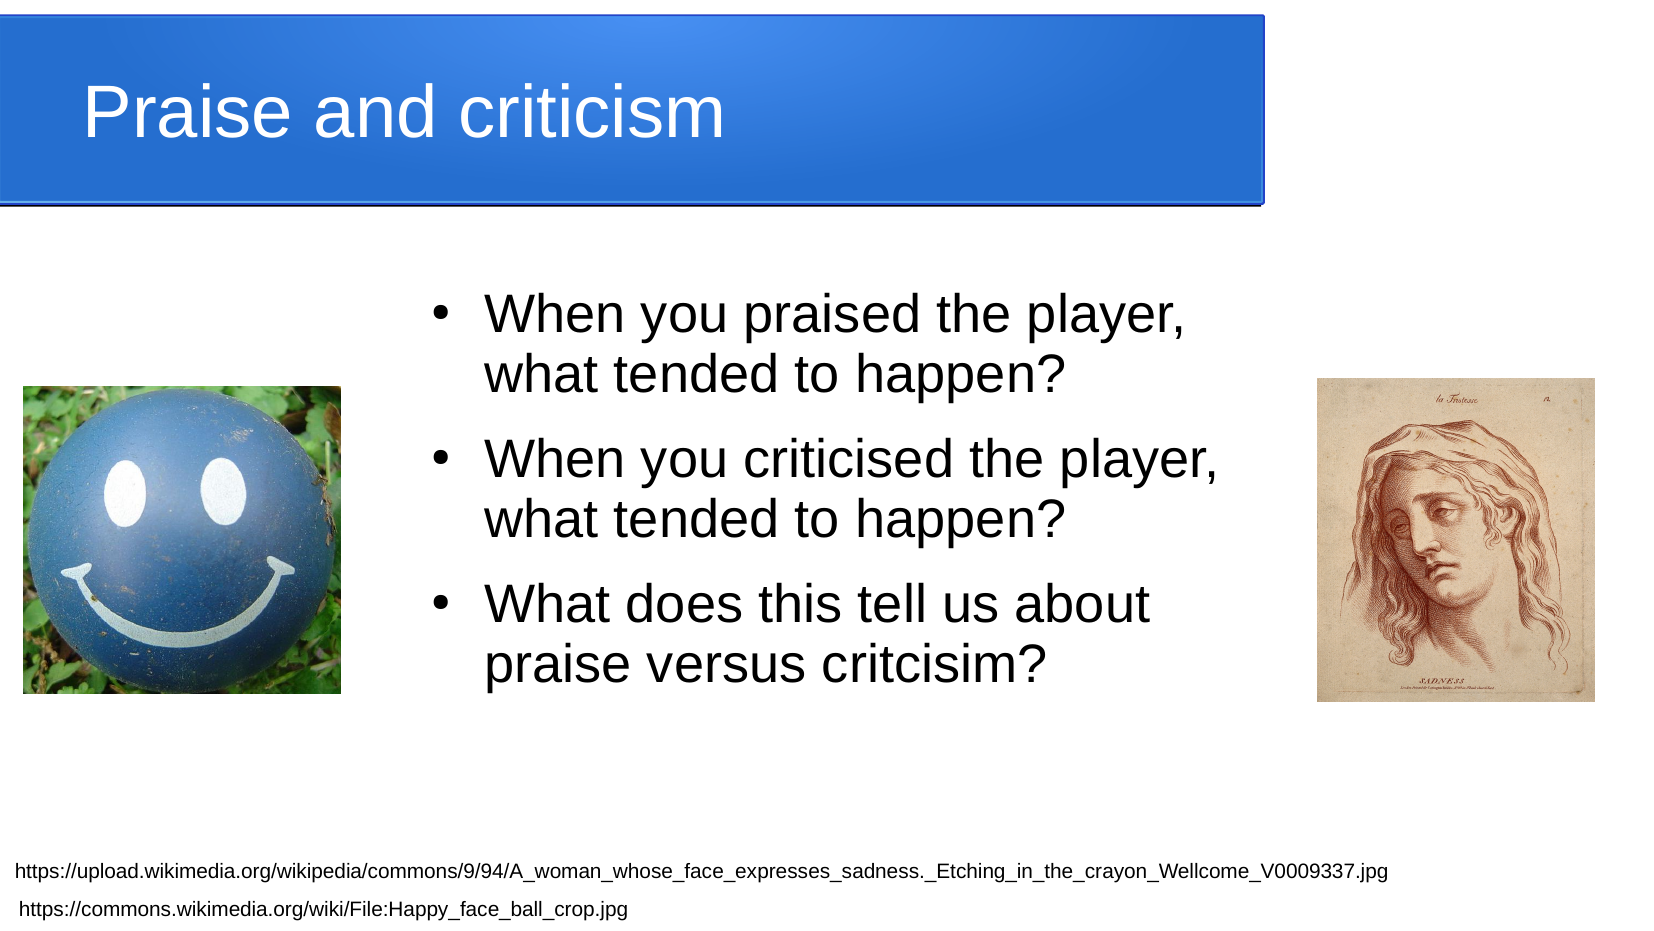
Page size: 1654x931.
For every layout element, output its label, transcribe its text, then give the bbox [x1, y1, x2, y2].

list When you praised the player, what tended to happen? When you criticised the player, what tended to happen? What does this tell us about praise versus critcisim? [413, 283, 1241, 701]
picture [1317, 378, 1595, 702]
text_box https://upload.wikimedia.org/wikipedia/commons/9/94/A_woman_whose_face_expresses_sadness._Etching_in_the_crayon_Wellcome_V0009337.jpg [0, 852, 1418, 891]
picture [23, 386, 341, 694]
title Praise and criticism [82, 35, 1235, 189]
text_box https://commons.wikimedia.org/wiki/File:Happy_face_ball_crop.jpg [4, 891, 650, 929]
